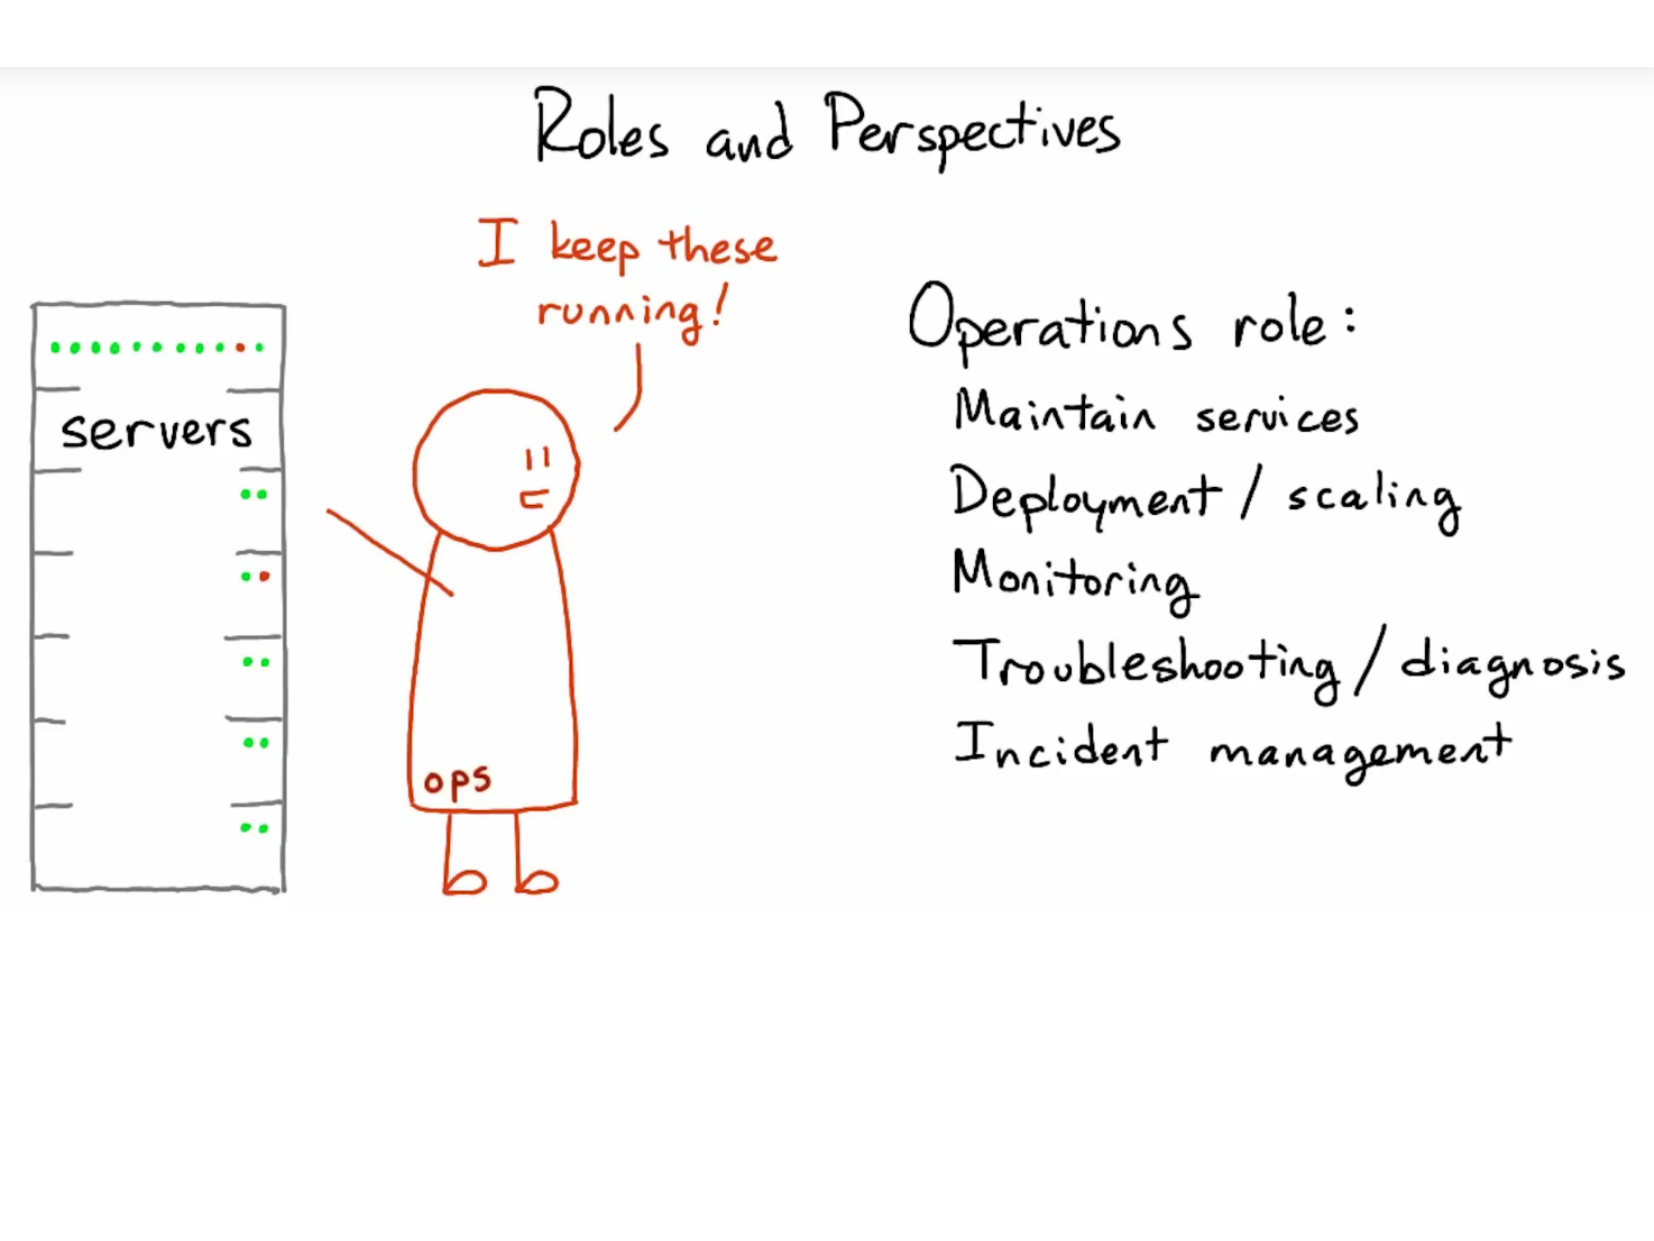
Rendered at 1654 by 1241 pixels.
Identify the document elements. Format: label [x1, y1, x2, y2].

picture [0, 67, 1654, 908]
